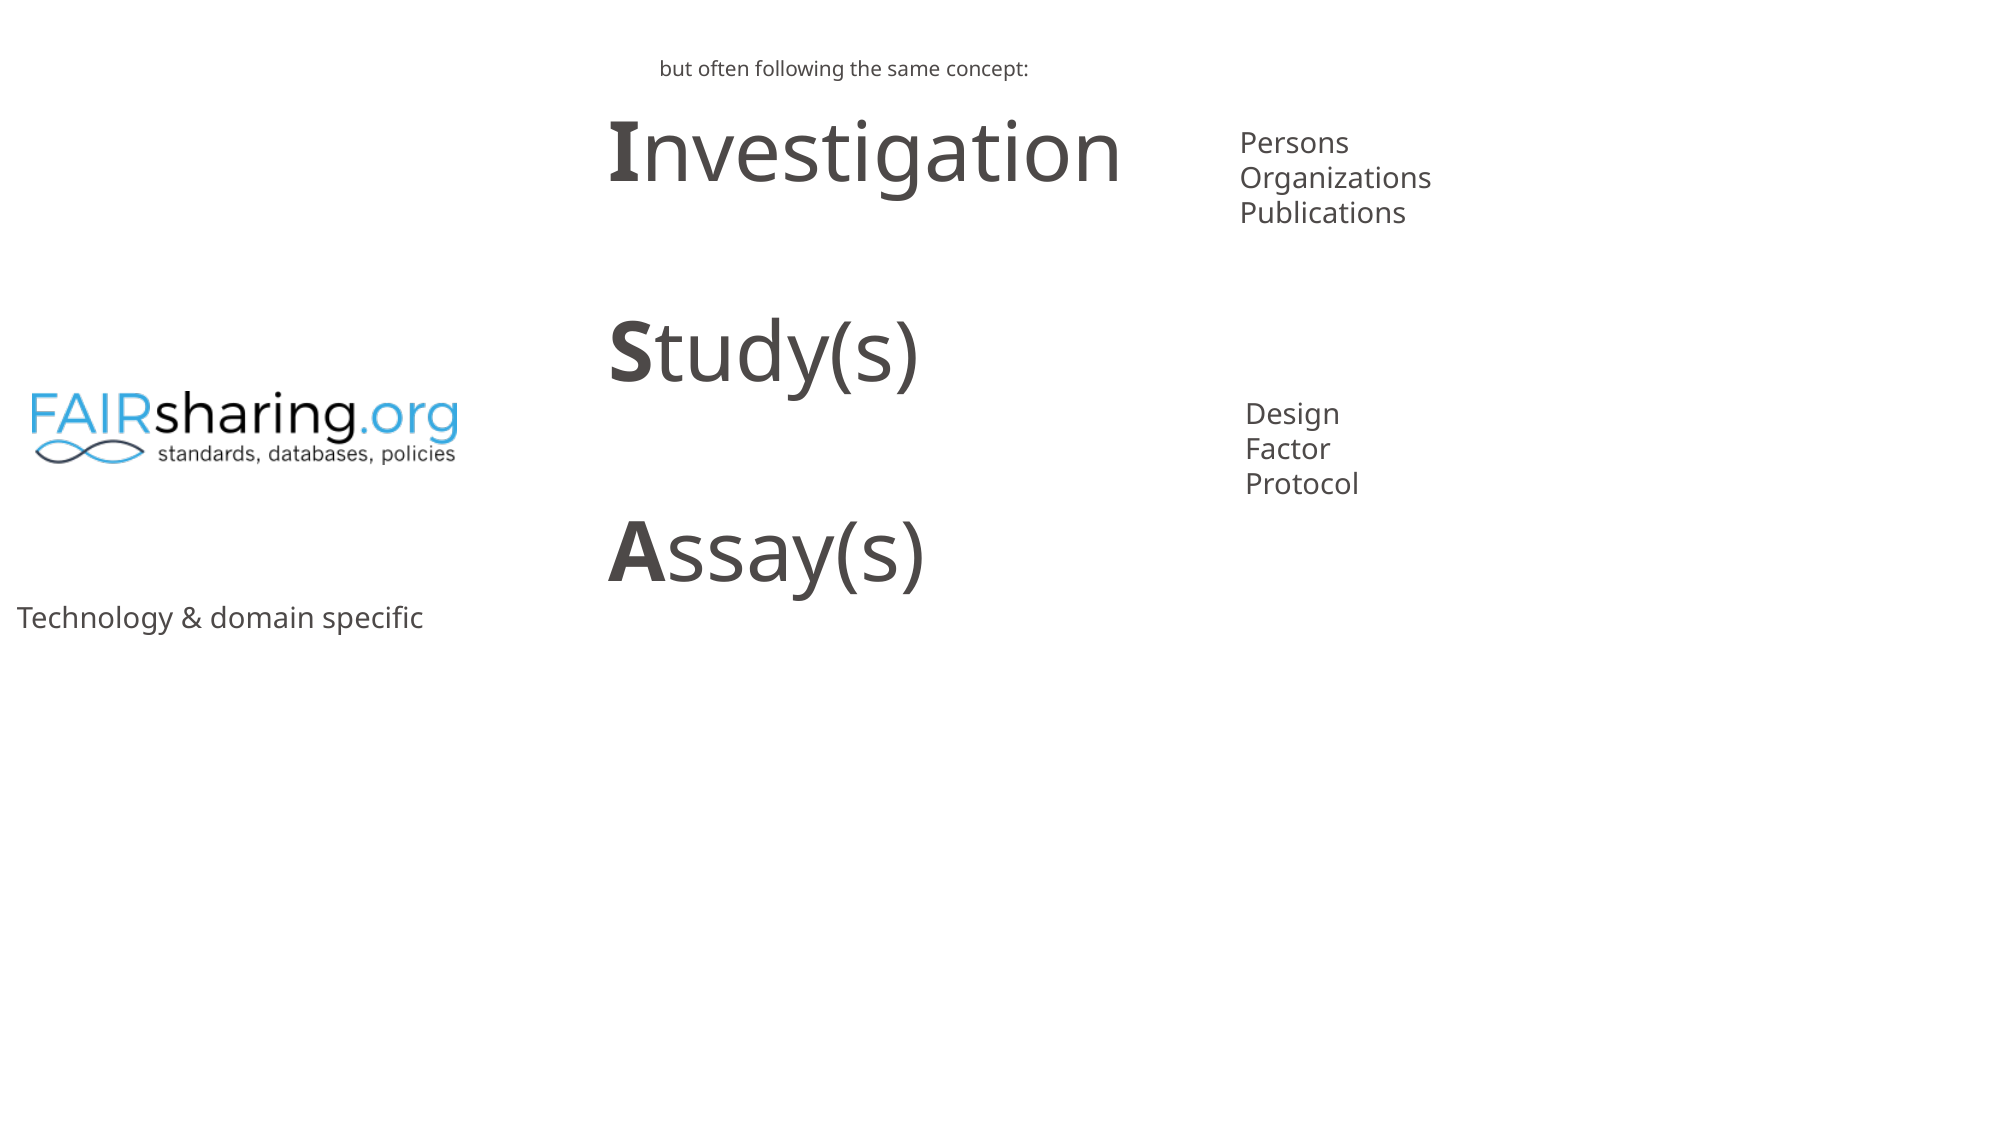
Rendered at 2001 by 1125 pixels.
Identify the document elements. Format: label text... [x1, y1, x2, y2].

picture [32, 391, 457, 465]
text_box Persons Organizations Publications [1224, 109, 1976, 245]
text_box Investigation Study(s) Assay(s) [597, 92, 1304, 915]
text_box Design Factor Protocol [1229, 380, 1981, 516]
text_box but often following the same concept: [644, 40, 1396, 96]
text_box Technology & domain specific [1, 584, 753, 650]
